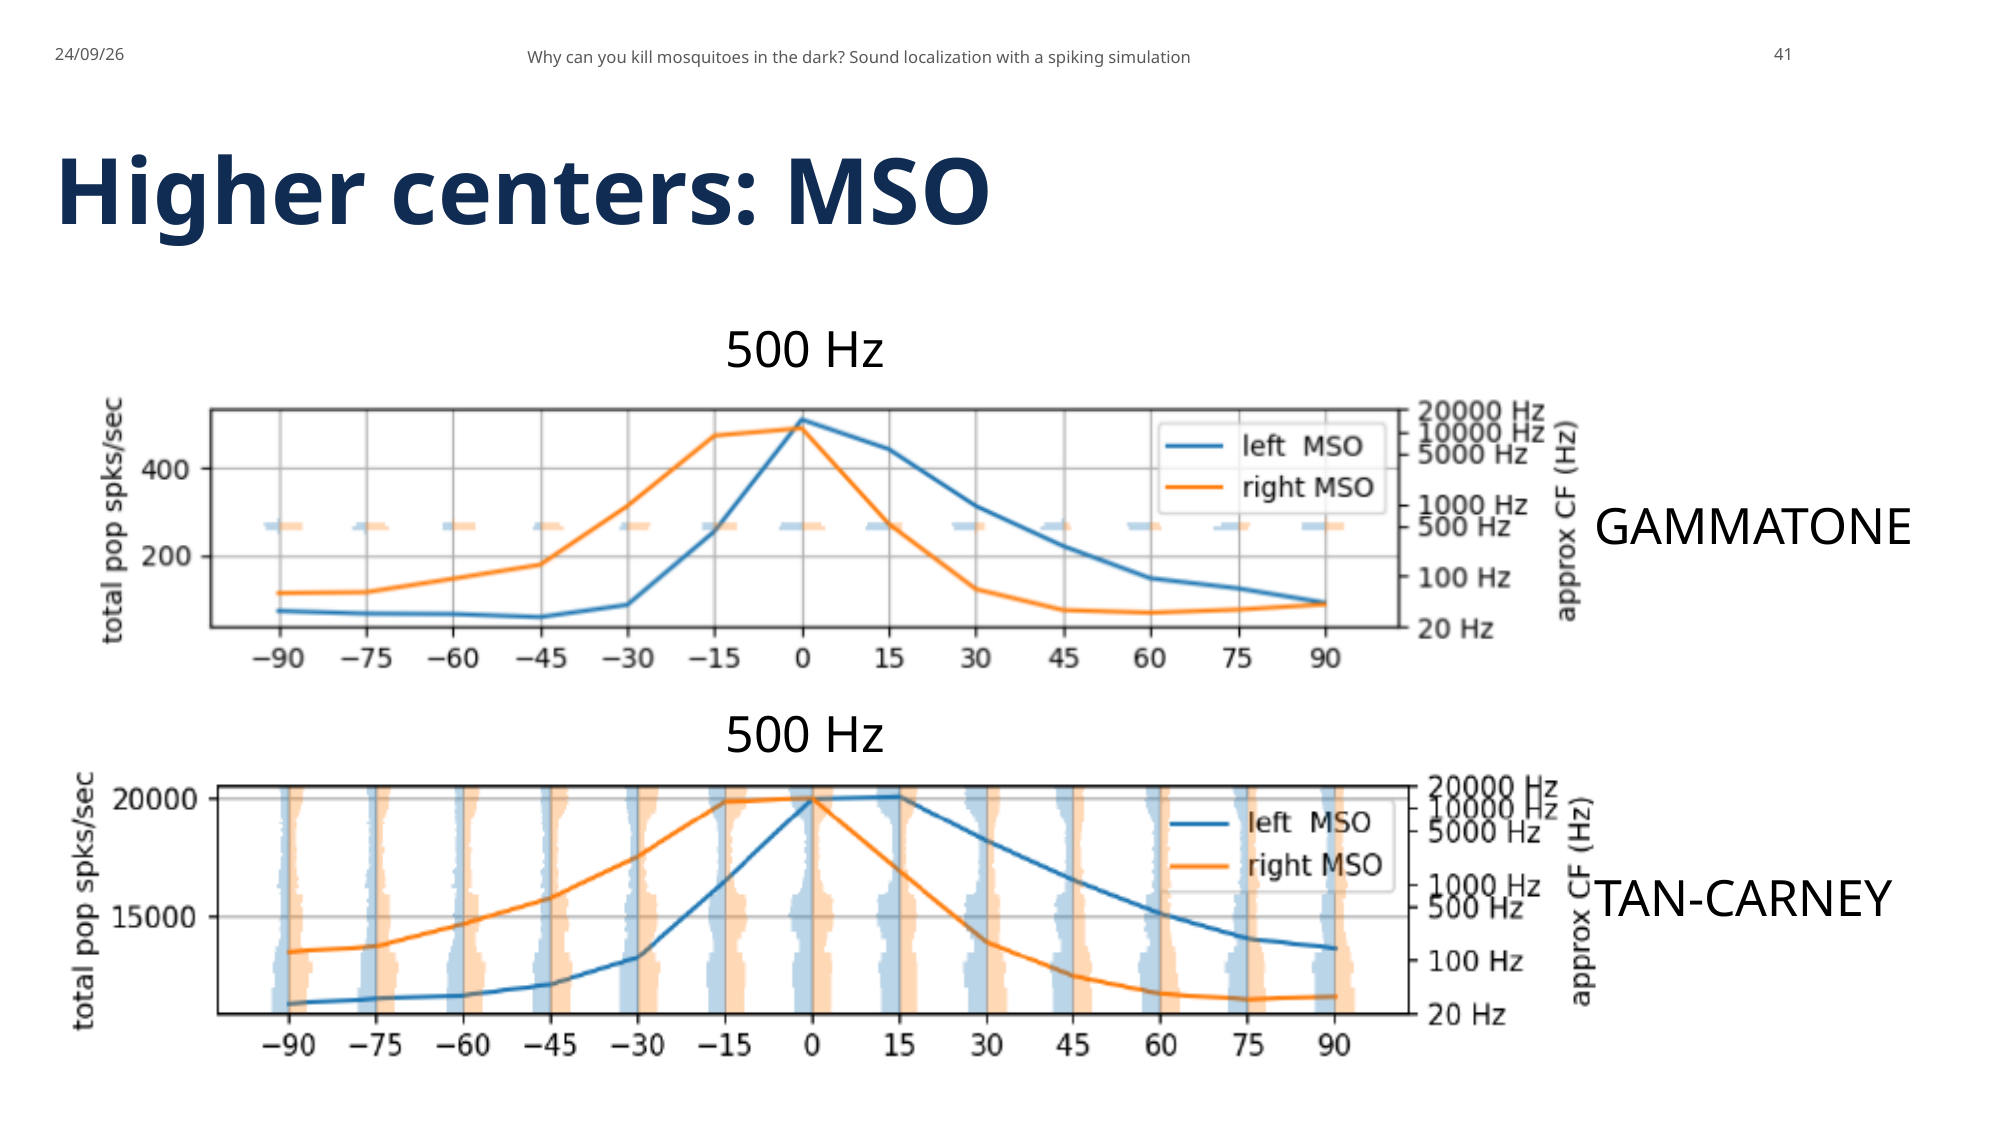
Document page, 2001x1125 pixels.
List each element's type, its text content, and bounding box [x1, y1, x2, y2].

text_box GAMMATONE [1579, 486, 1969, 563]
slide_number [54, 6, 446, 67]
title Higher centers: MSO [54, 133, 1946, 272]
text_box TAN-CARNEY [1579, 858, 1969, 935]
picture [63, 758, 1688, 1072]
text_box 500 Hz [610, 310, 1000, 386]
slide_number [1774, 6, 1946, 67]
text_box 500 Hz [610, 694, 1000, 771]
picture [50, 370, 1606, 687]
footer Why can you kill mosquitoes in the dark? Sound localization with a spiking simulation [527, 6, 1203, 67]
